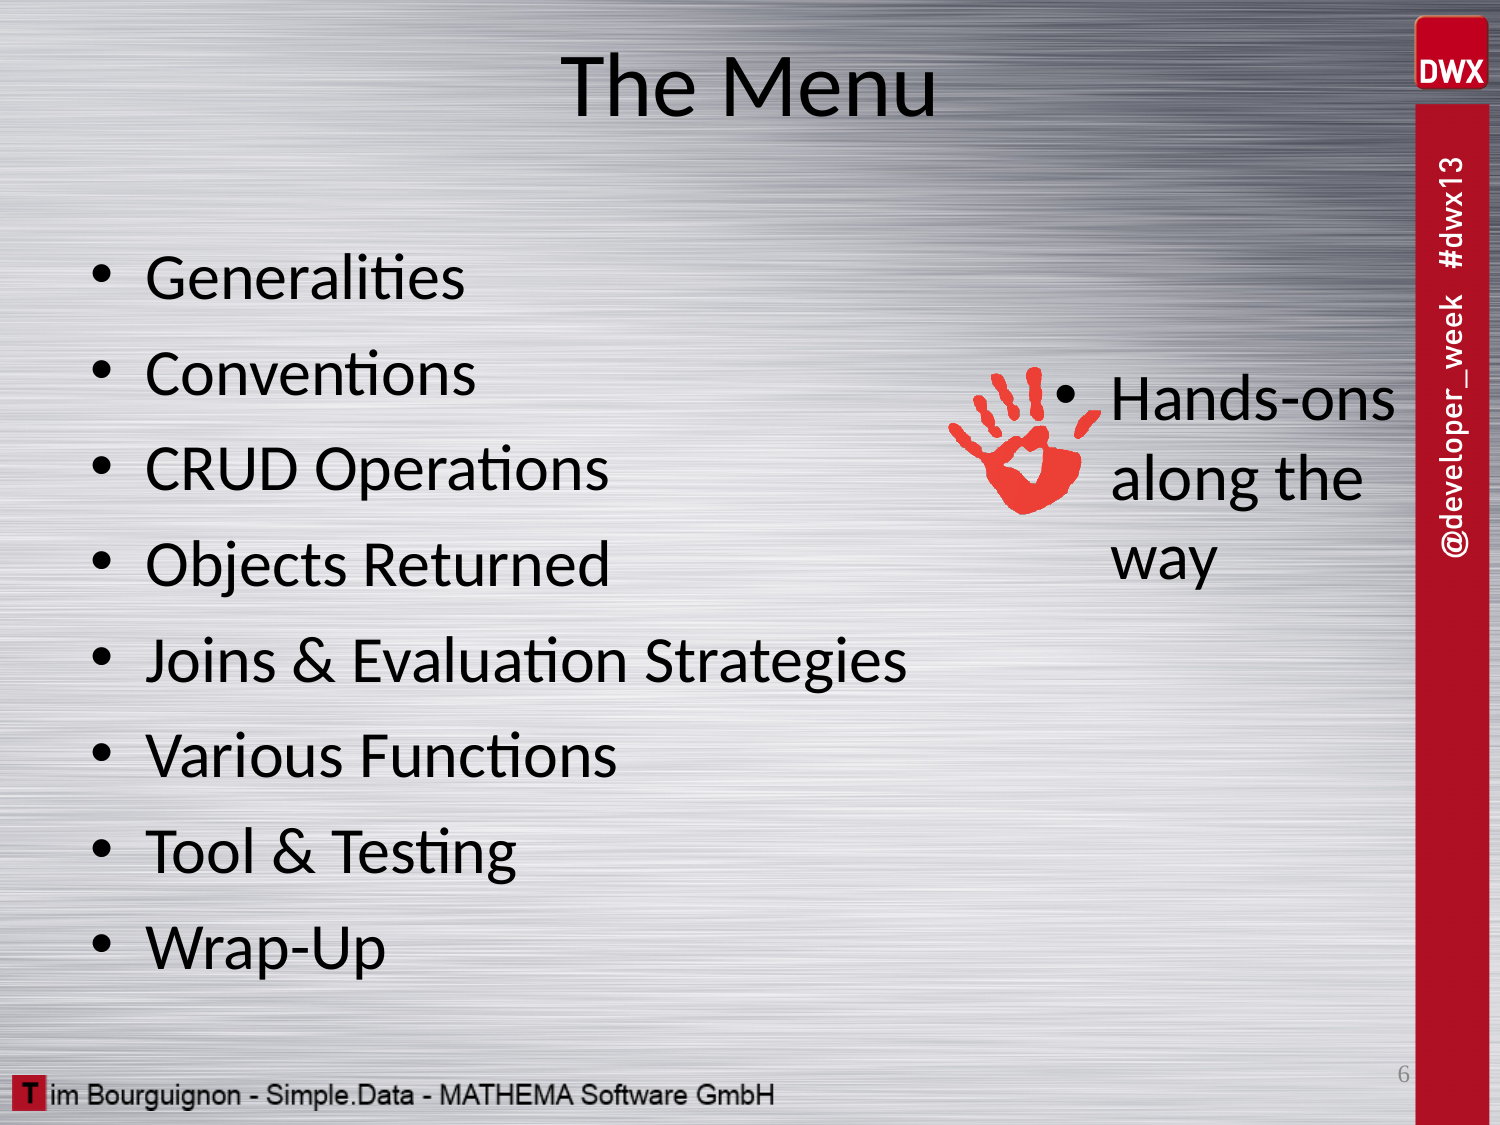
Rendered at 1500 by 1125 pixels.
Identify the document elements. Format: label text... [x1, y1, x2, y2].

title Hands-ons along the way [1039, 345, 1453, 601]
picture [0, 0, 1500, 1125]
list Generalities Conventions CRUD Operations Objects Returned Joins & Evaluation Strategies Various Functions Tool & Testing Wrap-Up [75, 226, 1426, 998]
title The Menu [75, 0, 1426, 174]
